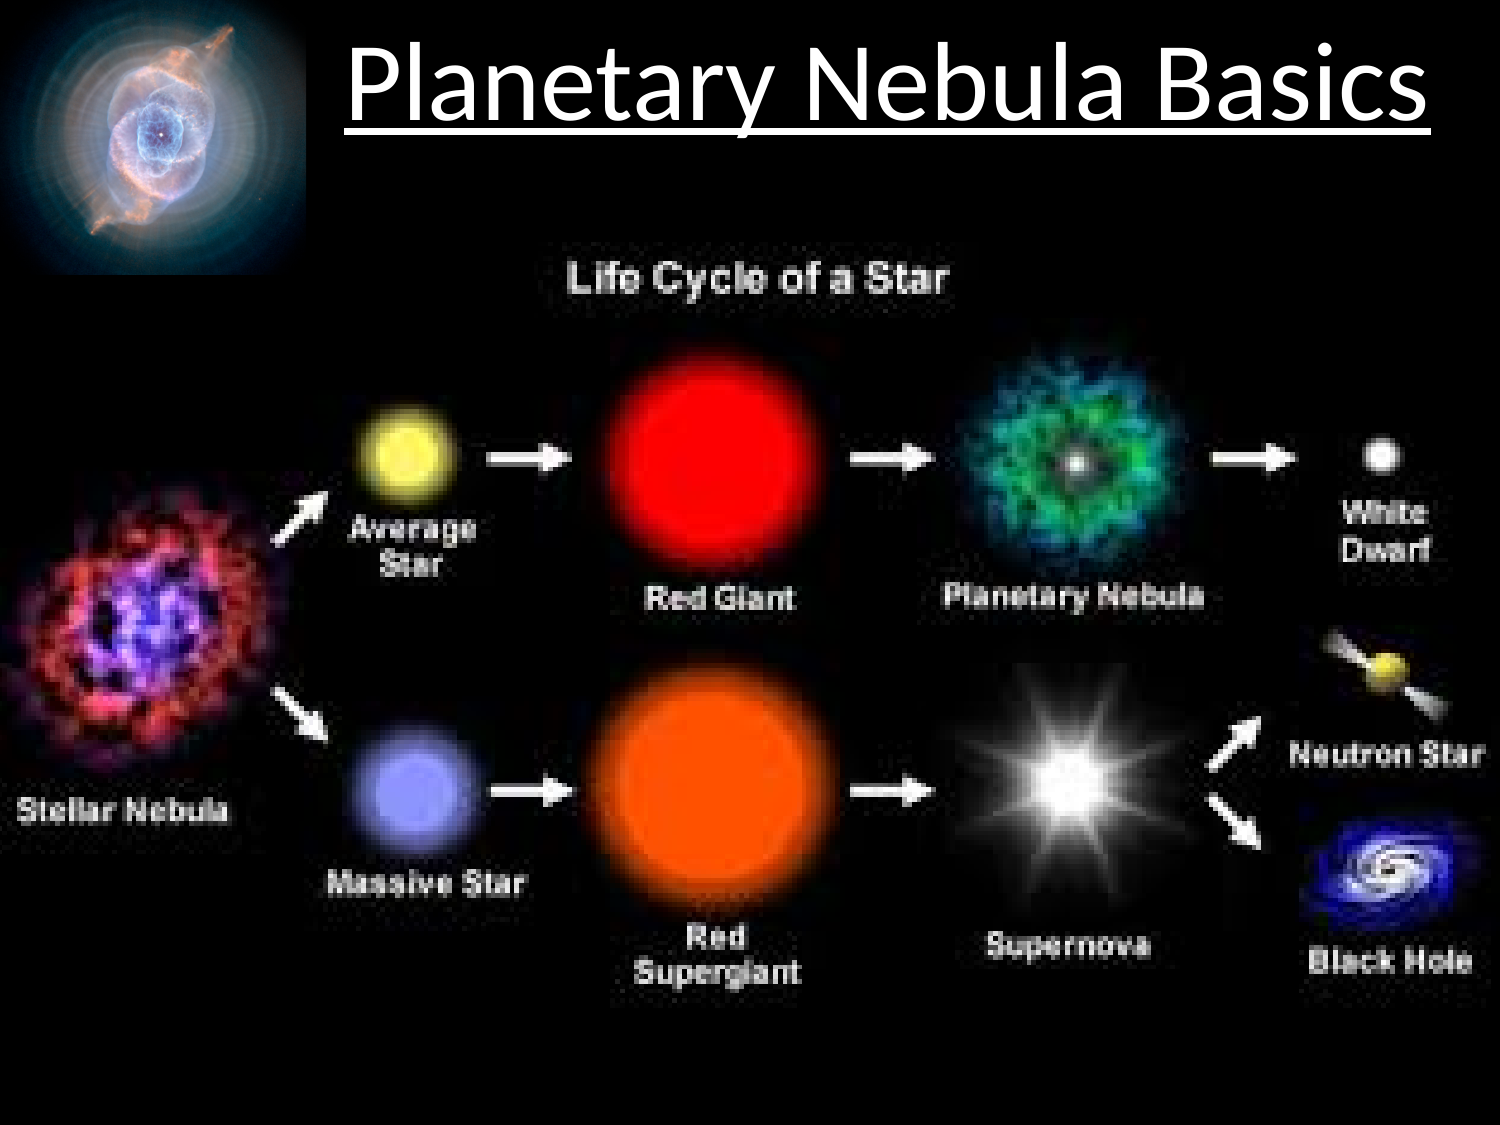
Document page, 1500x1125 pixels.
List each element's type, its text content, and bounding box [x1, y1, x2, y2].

picture [0, 0, 1500, 1013]
text_box Planetary Nebula Basics [307, 0, 1497, 153]
